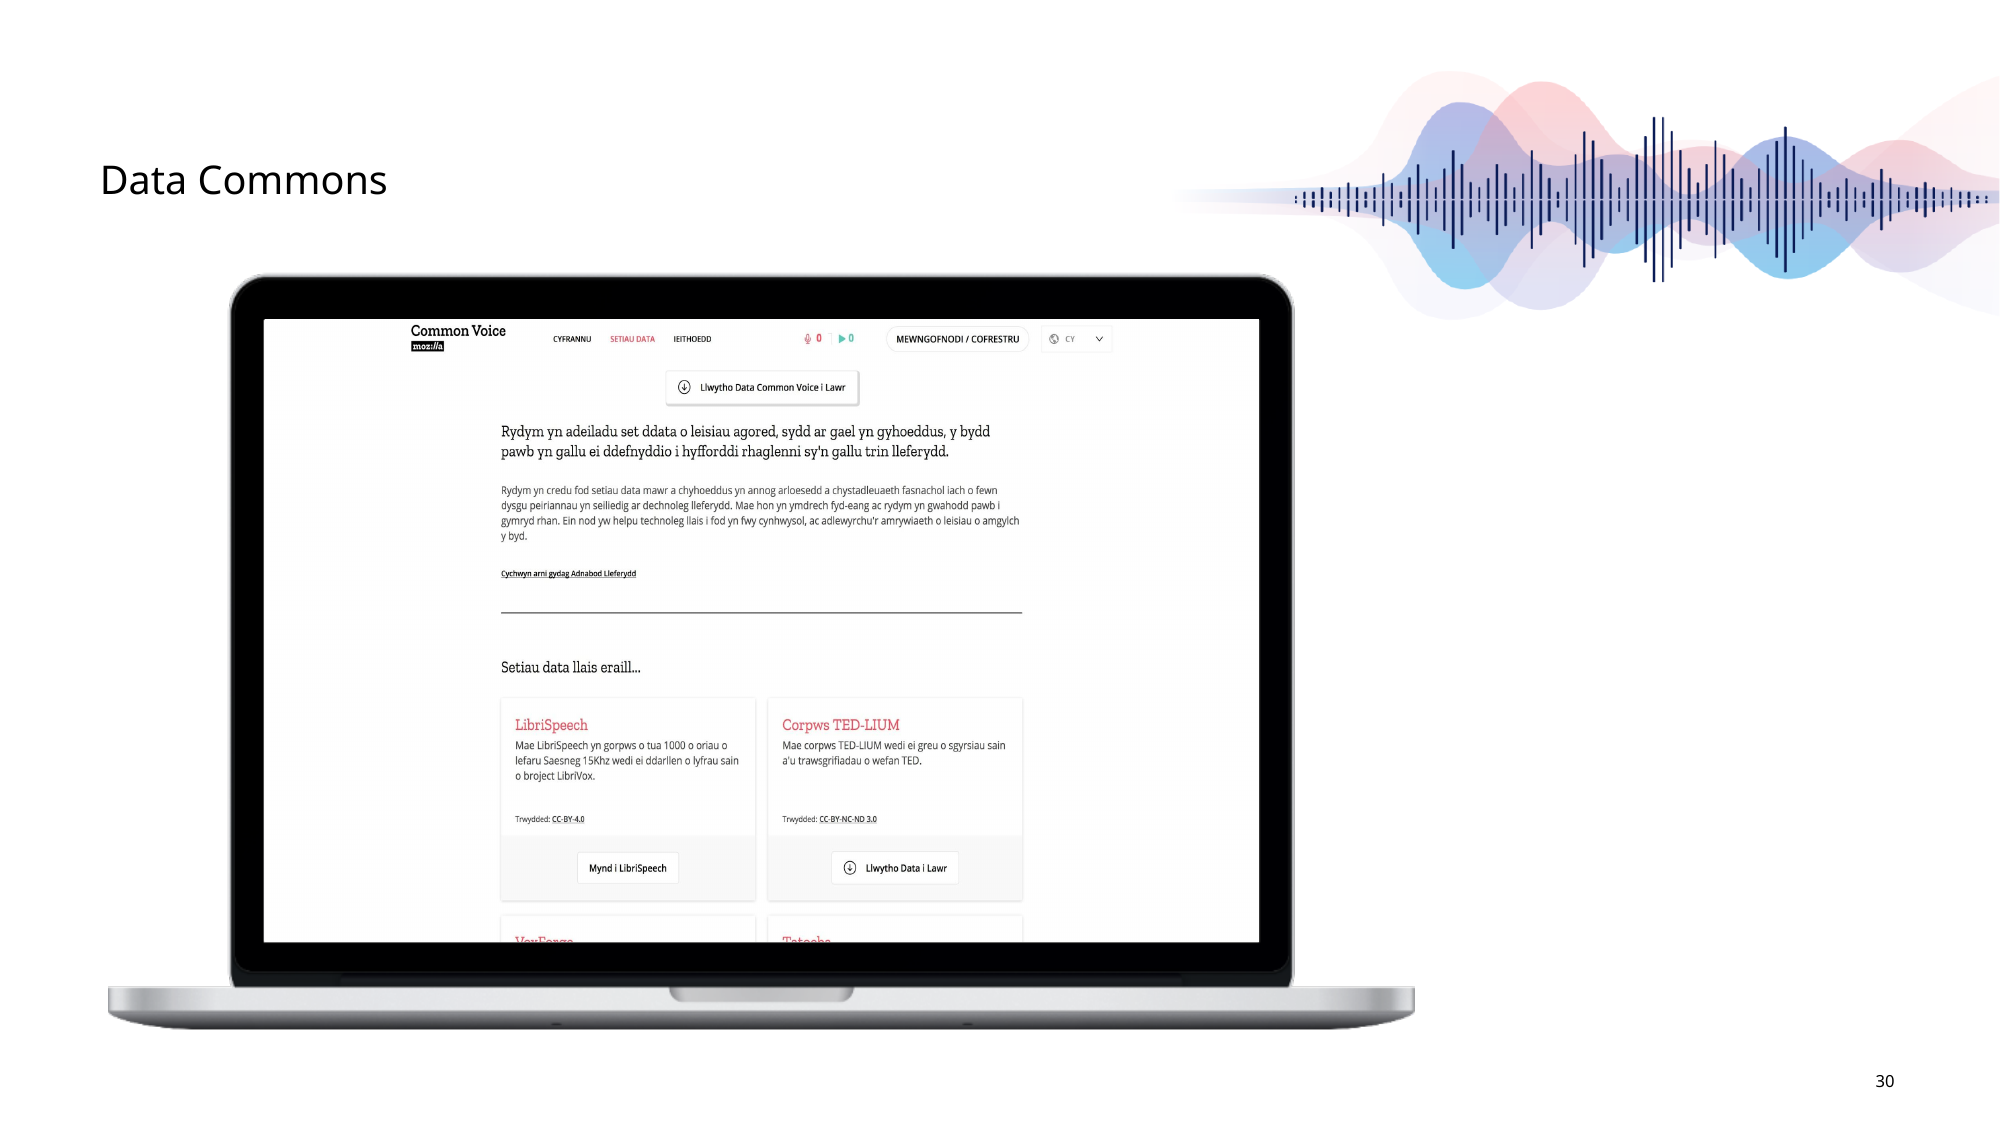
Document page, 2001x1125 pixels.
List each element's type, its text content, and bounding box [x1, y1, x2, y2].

picture [108, 59, 2000, 1042]
slide_number <number> [1851, 1060, 1895, 1094]
subtitle Data Commons [85, 158, 1879, 216]
title voice.mozilla.org - How it Works [85, 59, 1879, 158]
